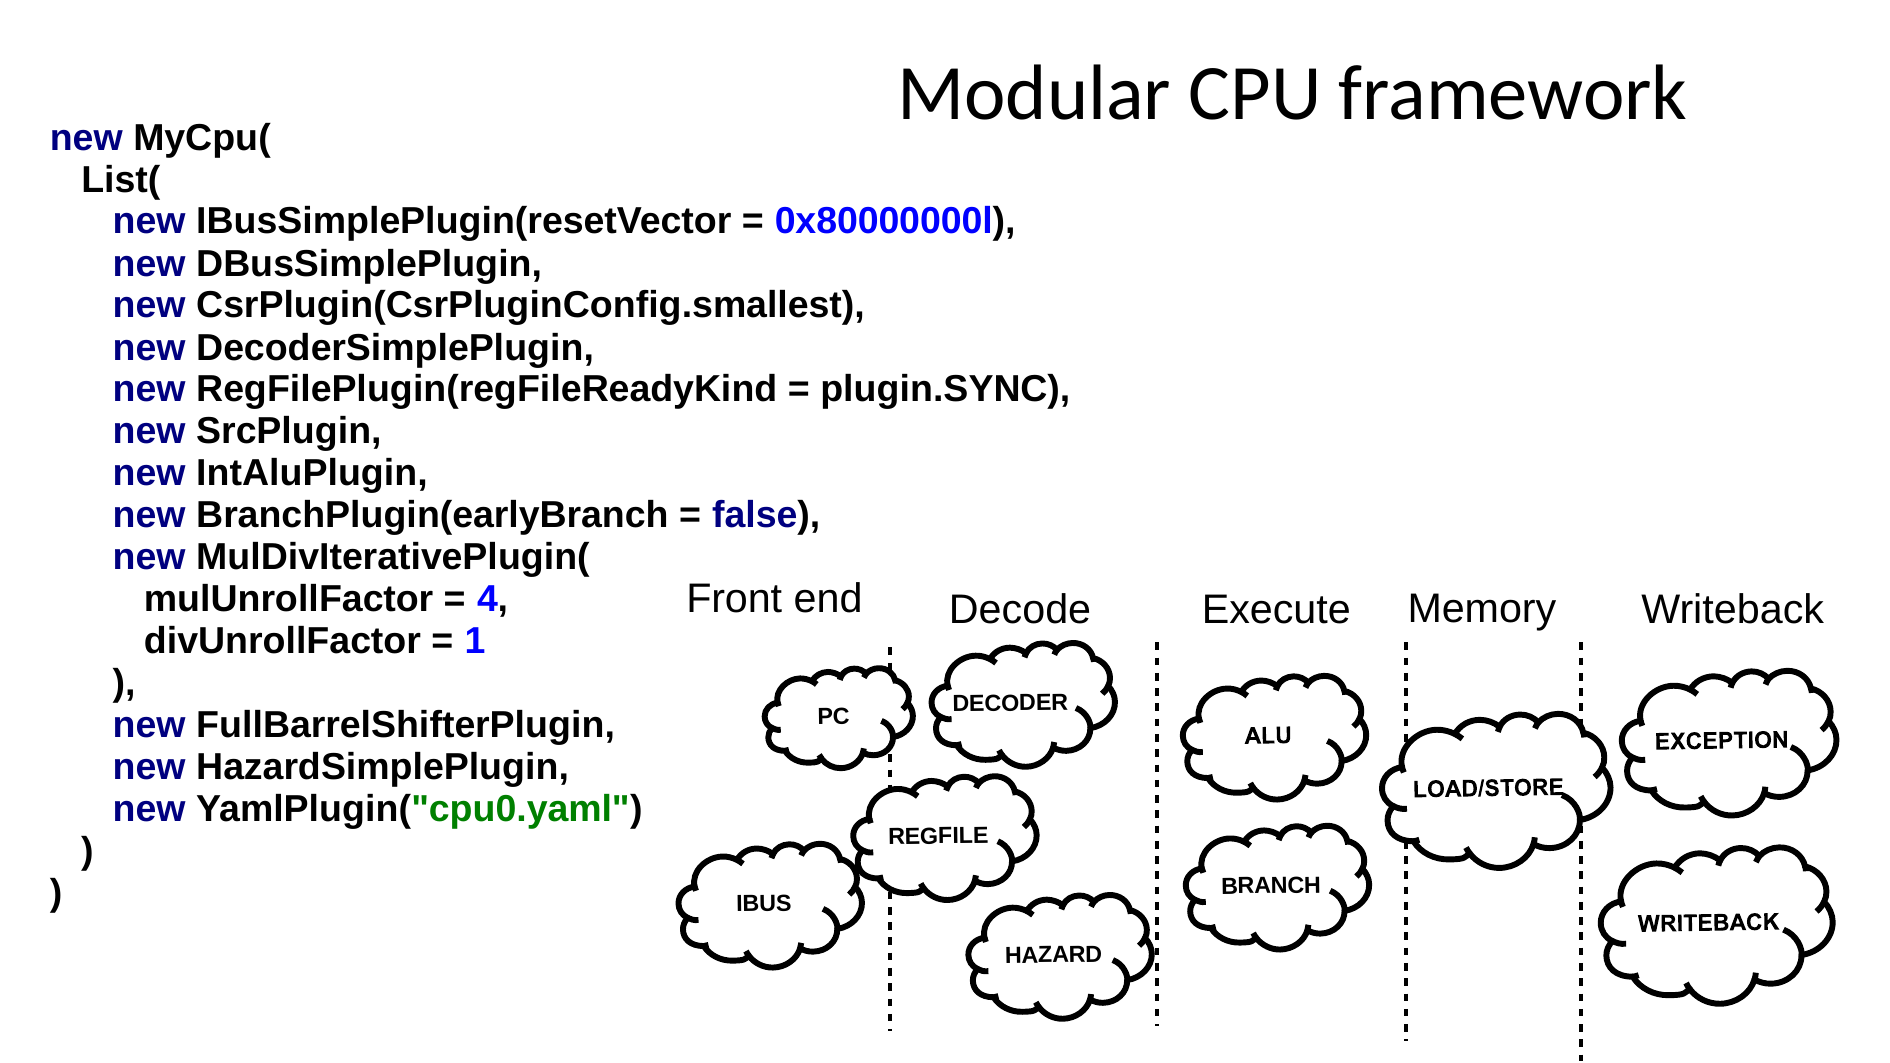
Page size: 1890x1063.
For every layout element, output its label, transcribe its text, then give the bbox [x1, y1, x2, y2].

title Modular CPU framework [897, 11, 1890, 189]
text_box new MyCpu( List( new IBusSimplePlugin(resetVector = 0x80000000l), new DBusSimplePlugin, new CsrPlugin(CsrPluginConfig.smallest), new DecoderSimplePlugin, new RegFilePlugin(regFileReadyKind = plugin.SYNC), new SrcPlugin, new IntAluPlugin, new BranchPlugin(earlyBranch = false), new MulDivIterativePlugin( mulUnrollFactor = 4, divUnrollFactor = 1 ), new FullBarrelShifterPlugin, new HazardSimplePlugin, new YamlPlugin("cpu0.yaml") ) ) [35, 66, 1678, 1063]
picture [667, 566, 1843, 1063]
